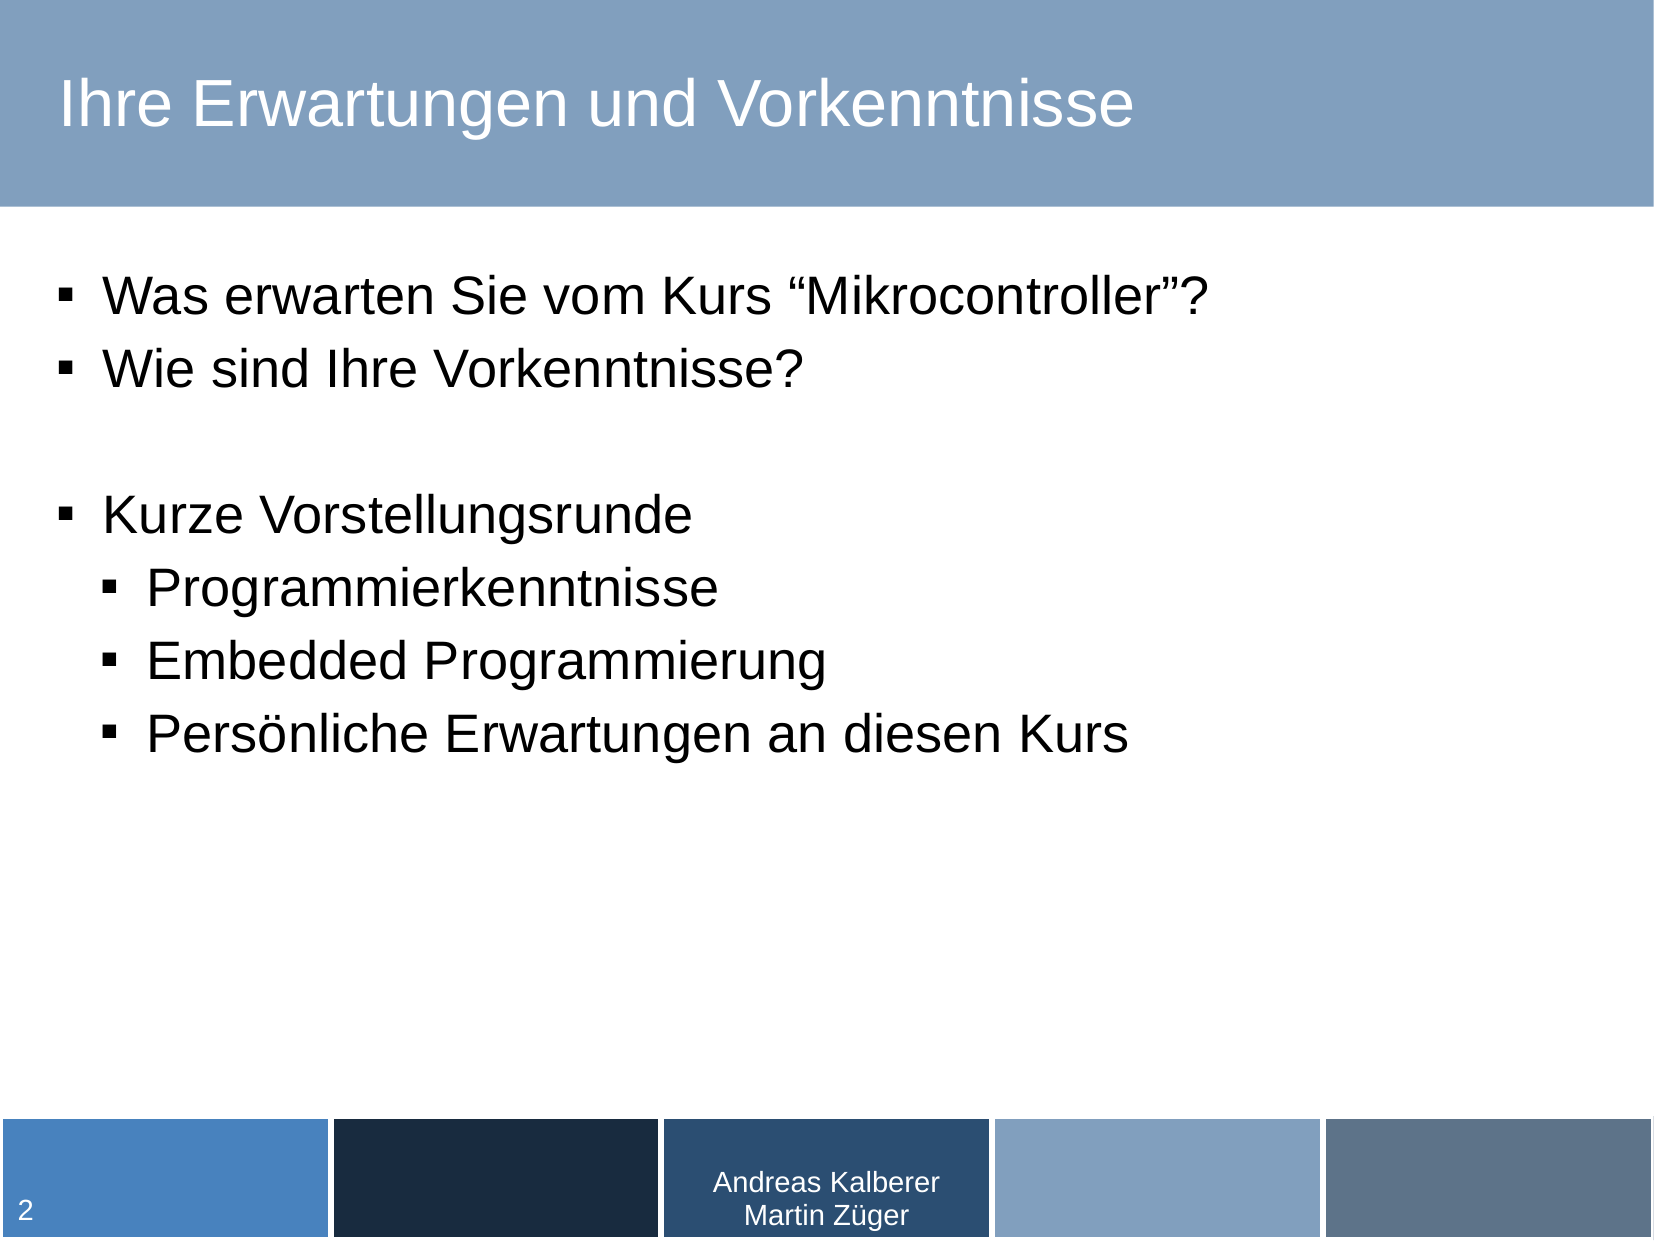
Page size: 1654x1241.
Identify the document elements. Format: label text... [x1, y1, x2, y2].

title Ihre Erwartungen und Vorkenntnisse [59, 29, 1595, 178]
list Was erwarten Sie vom Kurs “Mikrocontroller”? Wie sind Ihre Vorkenntnisse? Kurze Vorstellungsrunde Programmierkenntnisse Embedded Programmierung Persönliche Erwartungen an diesen Kurs [59, 265, 1595, 986]
